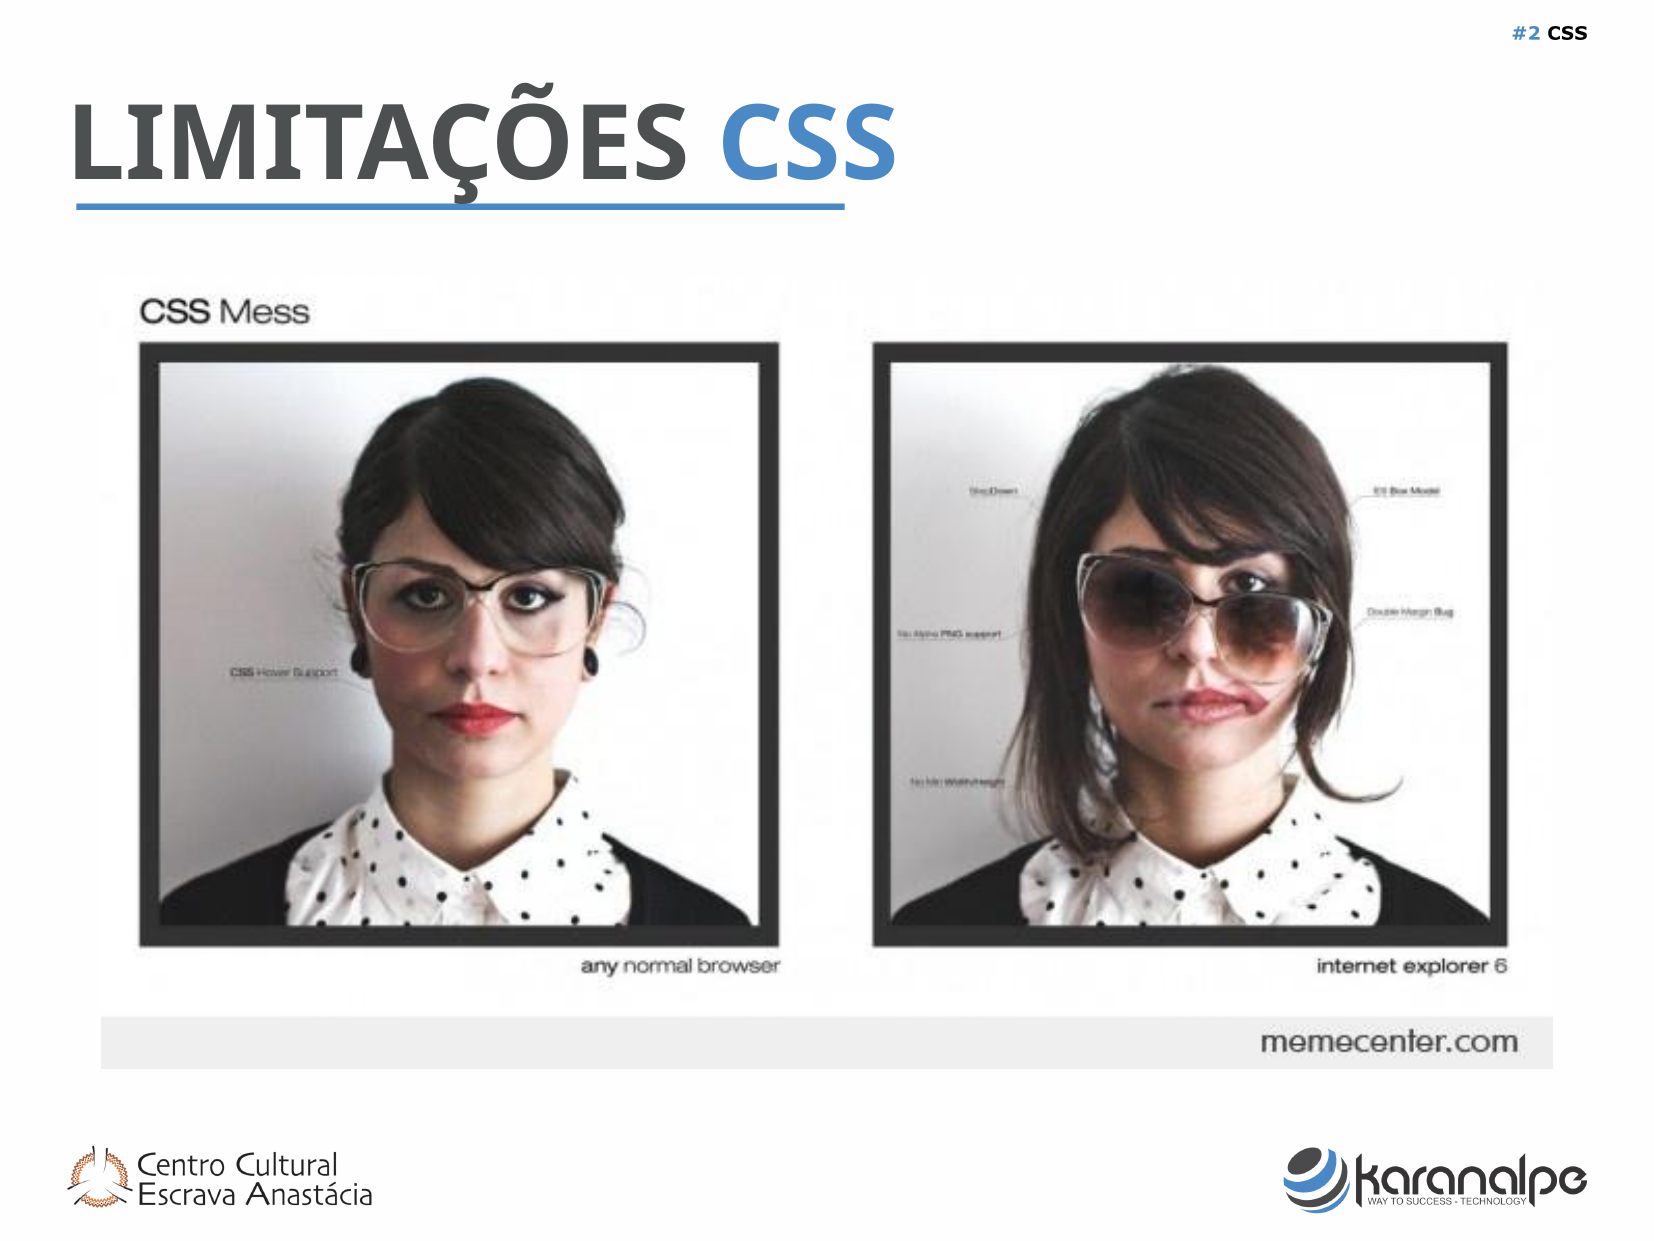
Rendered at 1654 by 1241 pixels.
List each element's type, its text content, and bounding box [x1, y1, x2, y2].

title LIMITAÇÕES CSS [66, 35, 1555, 243]
picture [0, 0, 1654, 1241]
